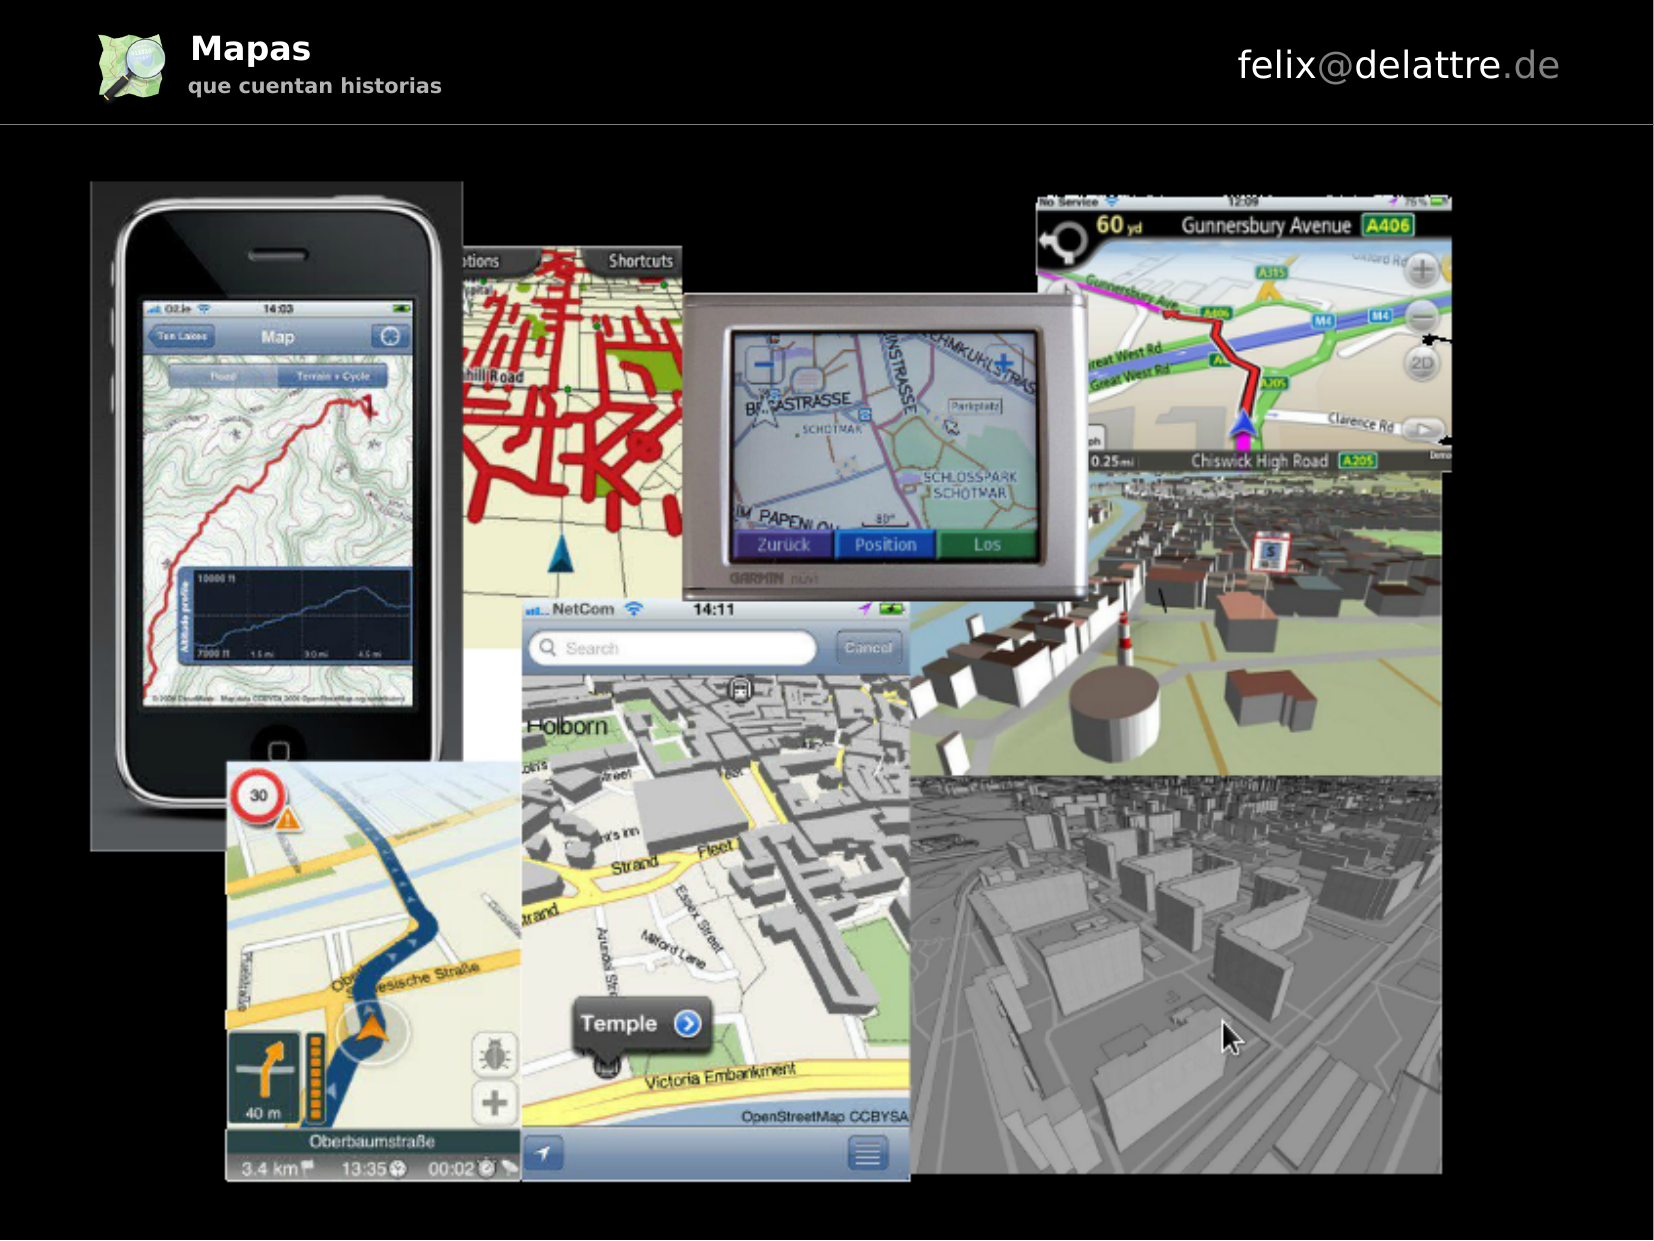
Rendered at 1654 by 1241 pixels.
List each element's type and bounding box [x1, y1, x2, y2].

picture [95, 34, 169, 107]
picture [77, 174, 1466, 1196]
